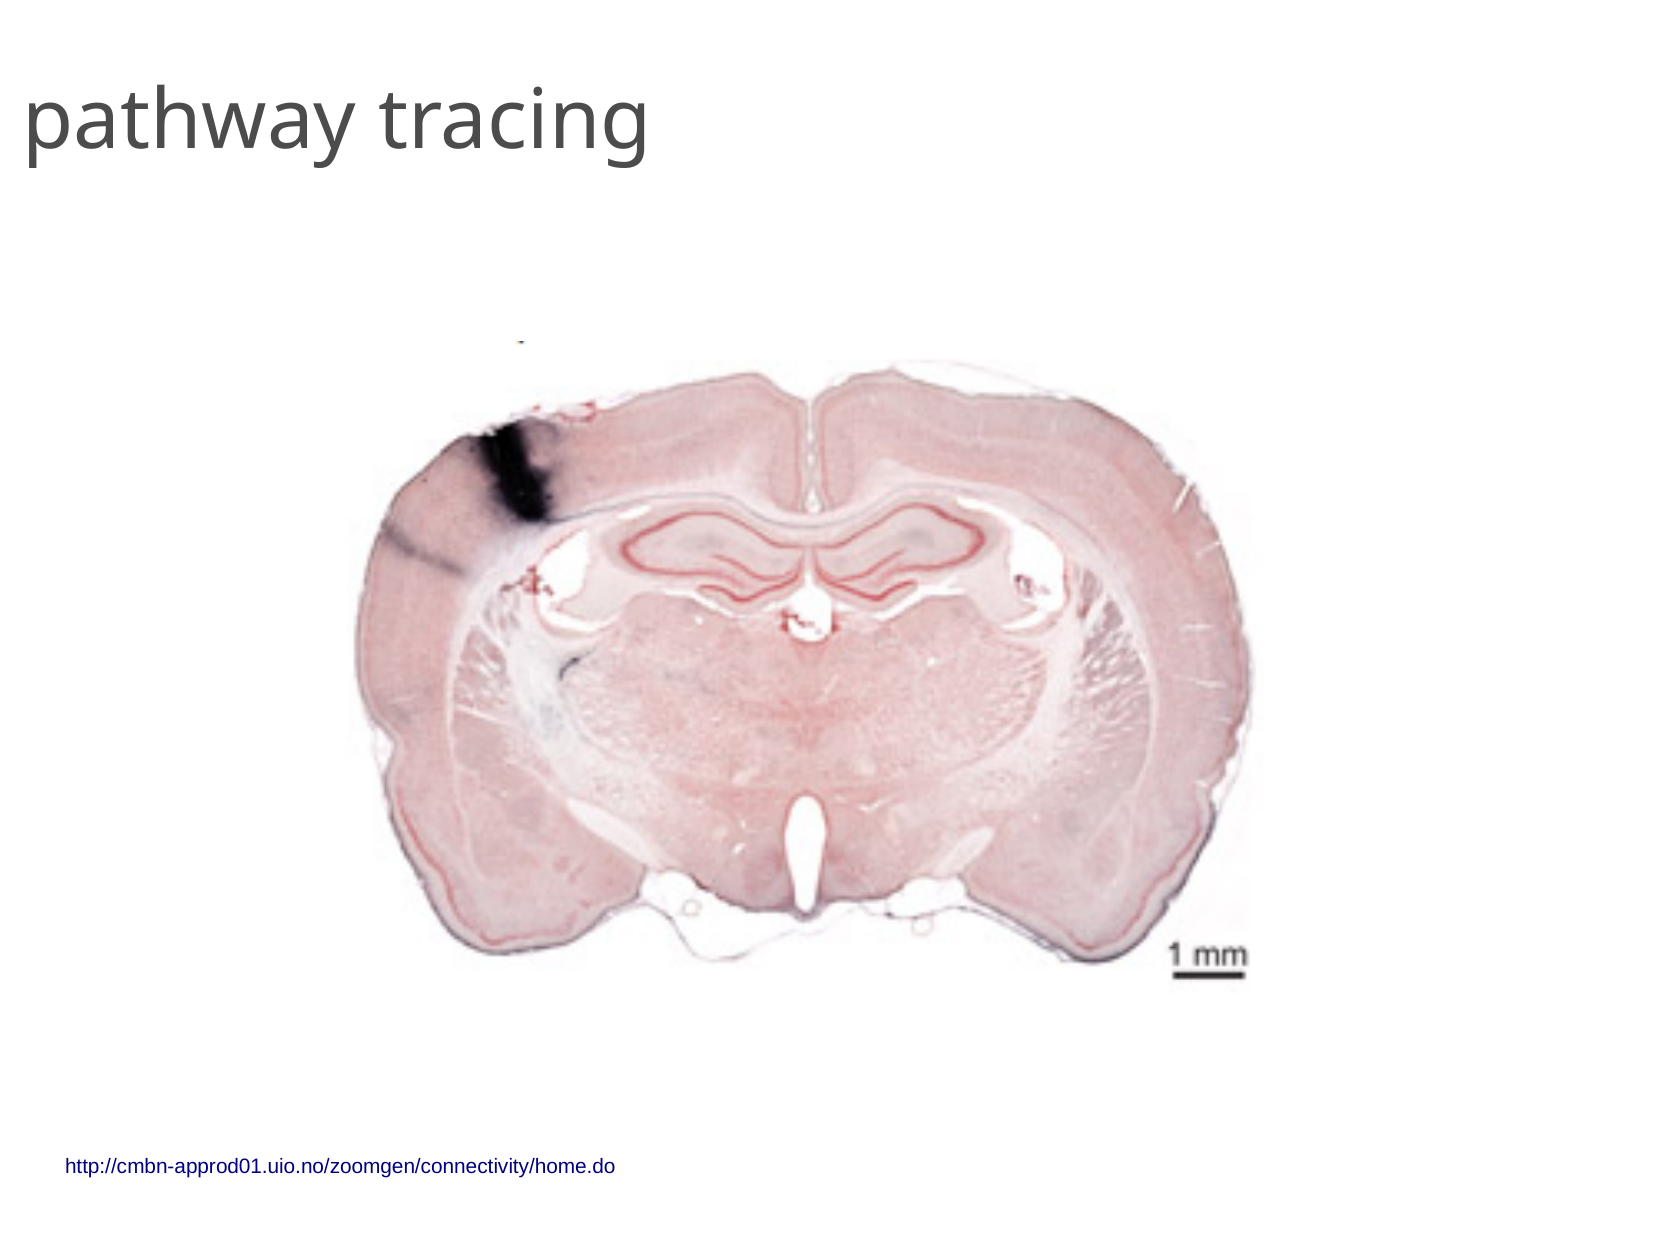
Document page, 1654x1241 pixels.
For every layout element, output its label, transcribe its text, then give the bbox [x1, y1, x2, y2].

picture [299, 341, 1313, 1001]
title pathway tracing [22, 19, 1654, 213]
text_box http://cmbn-approd01.uio.no/zoomgen/connectivity/home.do [50, 1147, 631, 1186]
